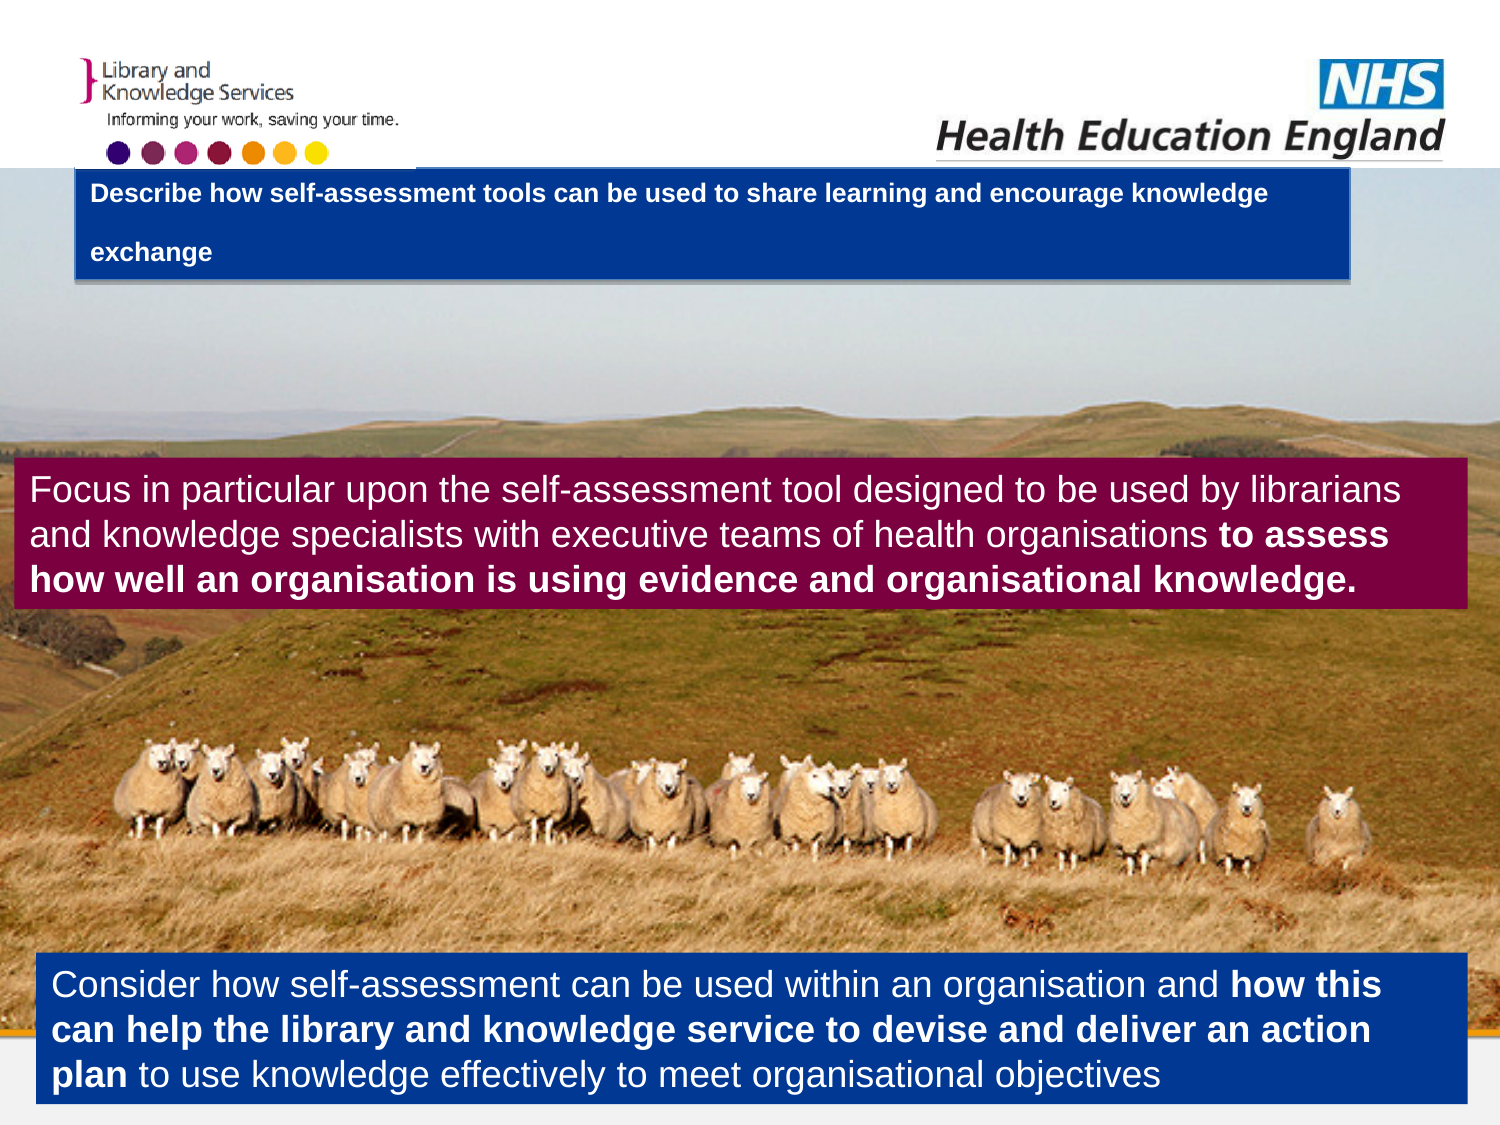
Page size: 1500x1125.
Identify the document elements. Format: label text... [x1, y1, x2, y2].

text_box Consider how self-assessment can be used within an organisation and how this can help the library and knowledge service to devise and deliver an action plan to use knowledge effectively to meet organisational objectives [36, 952, 1468, 1105]
title Describe how self-assessment tools can be used to share learning and encourage knowledge exchange [36, 208, 596, 417]
text_box Focus in particular upon the self-assessment tool designed to be used by librarians and knowledge specialists with executive teams of health organisations to assess how well an organisation is using evidence and organisational knowledge. [14, 457, 1468, 609]
picture [75, 54, 416, 169]
picture [0, 168, 1500, 1029]
